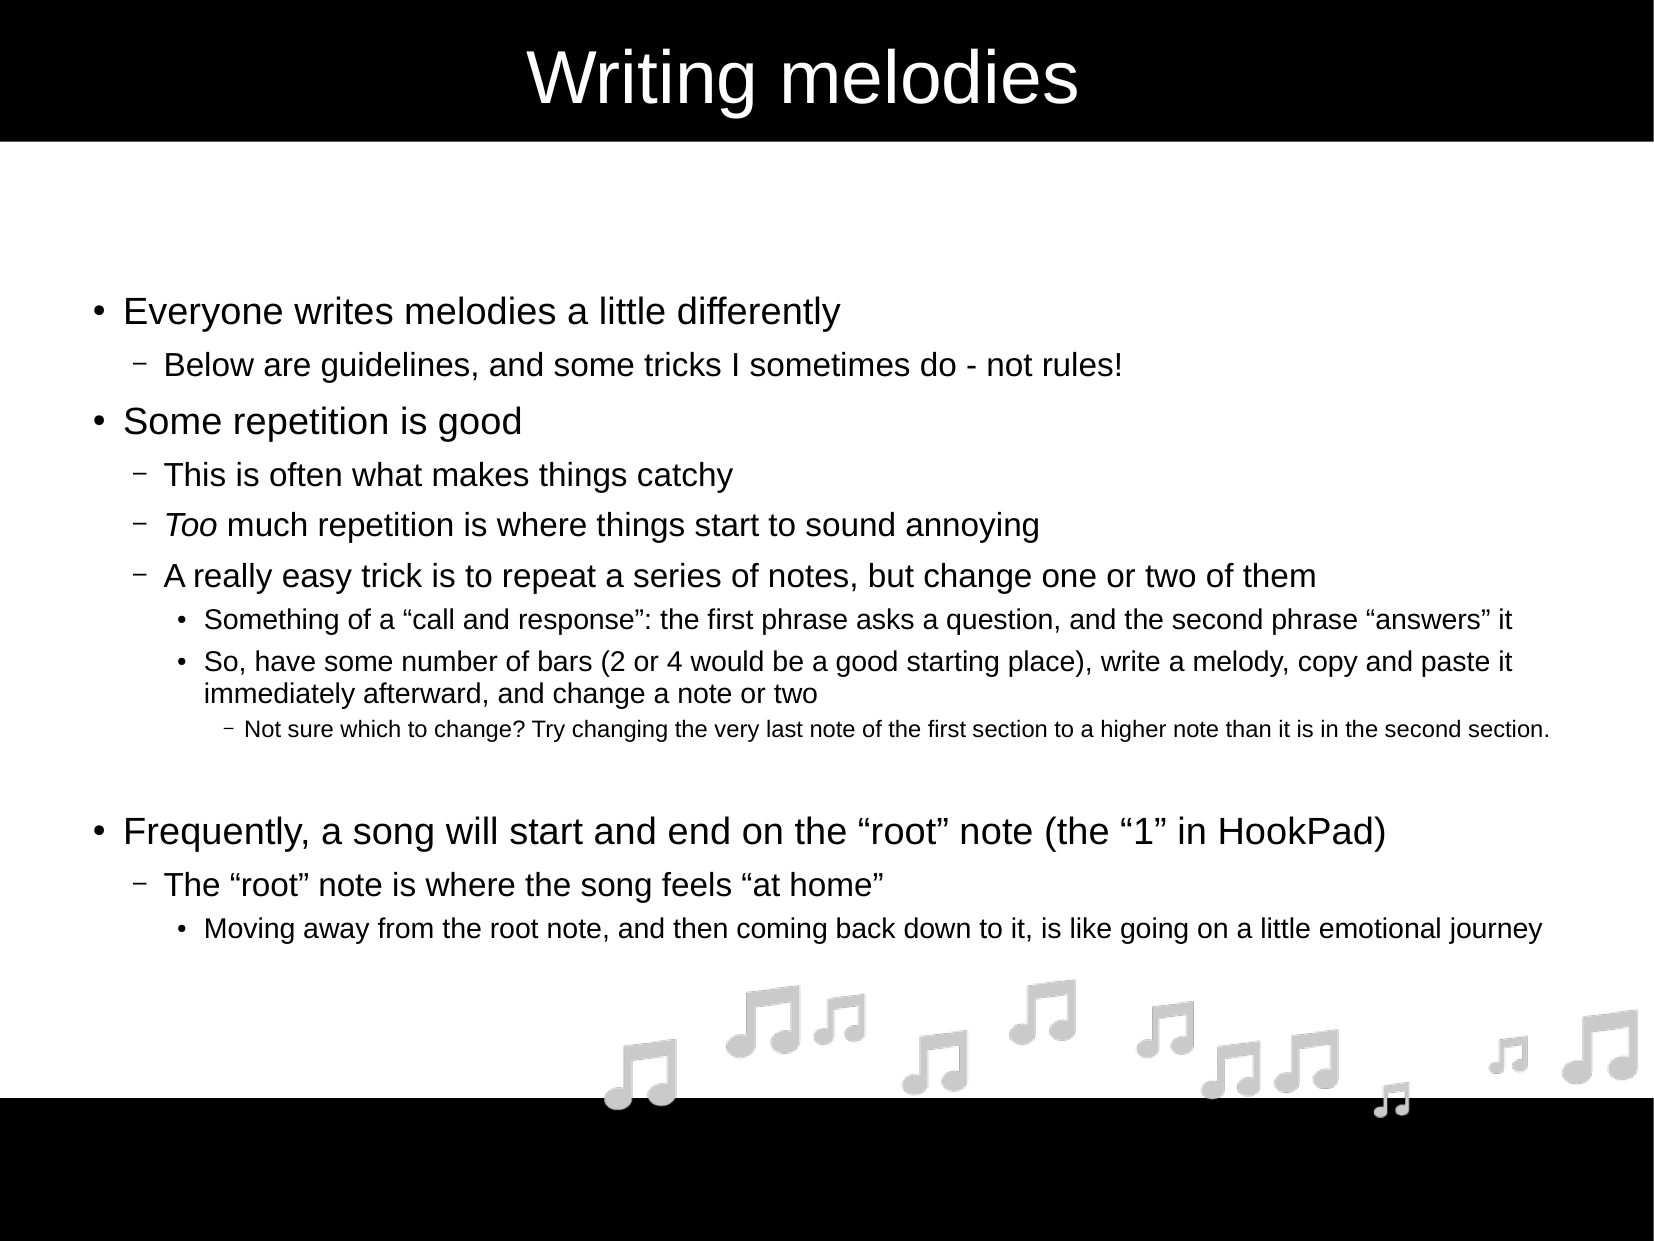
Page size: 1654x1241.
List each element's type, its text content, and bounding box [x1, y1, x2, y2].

title Writing melodies [59, 8, 1548, 148]
list Everyone writes melodies a little differently Below are guidelines, and some tricks I sometimes do - not rules! Some repetition is good This is often what makes things catchy Too much repetition is where things start to sound annoying A really easy trick is to repeat a series of notes, but change one or two of them Something of a “call and response”: the first phrase asks a question, and the second phrase “answers” it So, have some number of bars (2 or 4 would be a good starting place), write a melody, copy and paste it immediately afterward, and change a note or two Not sure which to change? Try changing the very last note of the first section to a higher note than it is in the second section. Frequently, a song will start and end on the “root” note (the “1” in HookPad) The “root” note is where the song feels “at home” Moving away from the root note, and then coming back down to it, is like going on a little emotional journey [82, 290, 1571, 1010]
